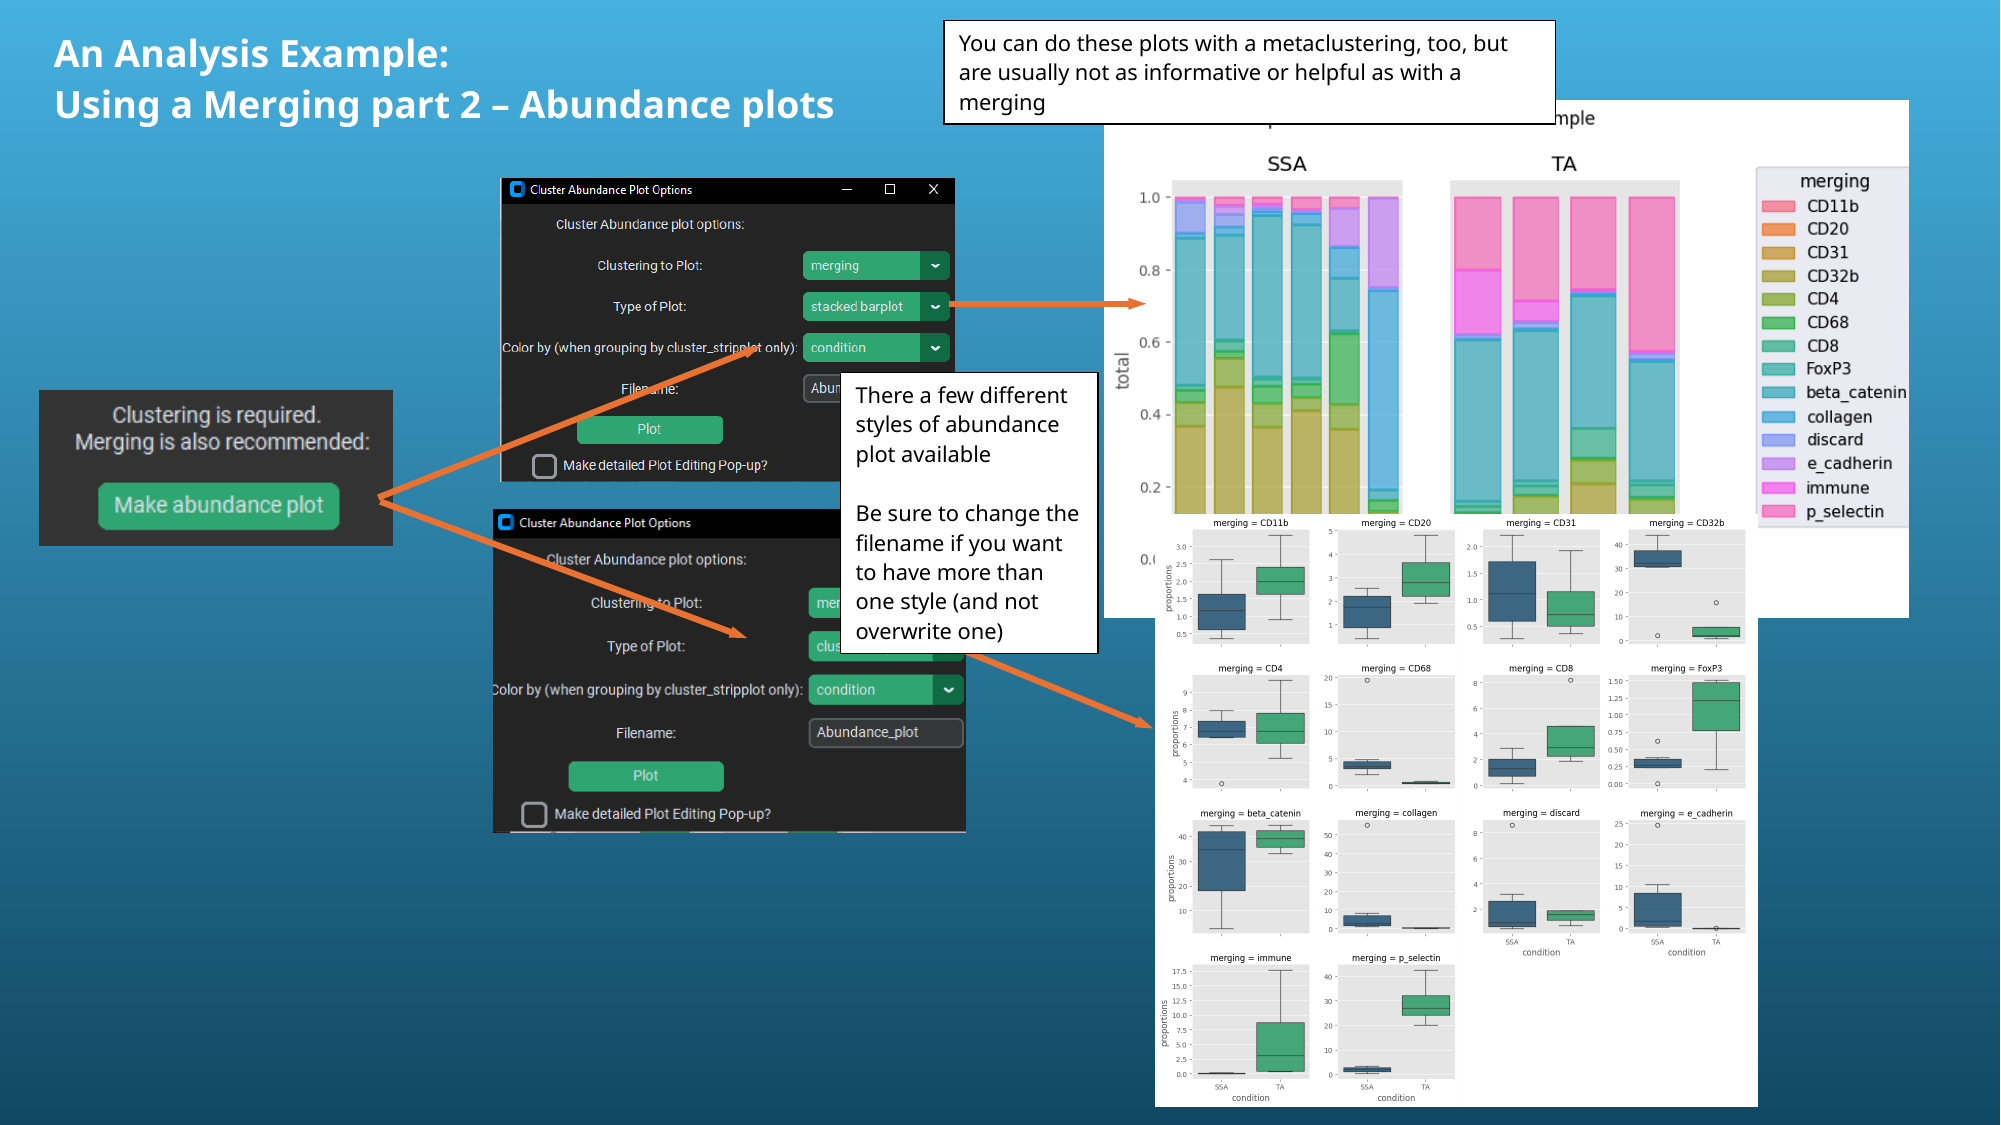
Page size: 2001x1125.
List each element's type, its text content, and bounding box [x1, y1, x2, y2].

text_box There a few different styles of abundance plot available Be sure to change the filename if you want to have more than one style (and not overwrite one) [840, 372, 1099, 631]
text_box You can do these plots with a metaclustering, too, but are usually not as informative or helpful as with a merging [943, 20, 1556, 90]
picture [1104, 100, 1909, 1107]
picture [493, 509, 966, 833]
picture [385, 496, 393, 502]
text_box An Analysis Example: Using a Merging part 2 – Abundance plots [39, 20, 925, 127]
picture [500, 178, 955, 482]
picture [39, 390, 393, 546]
